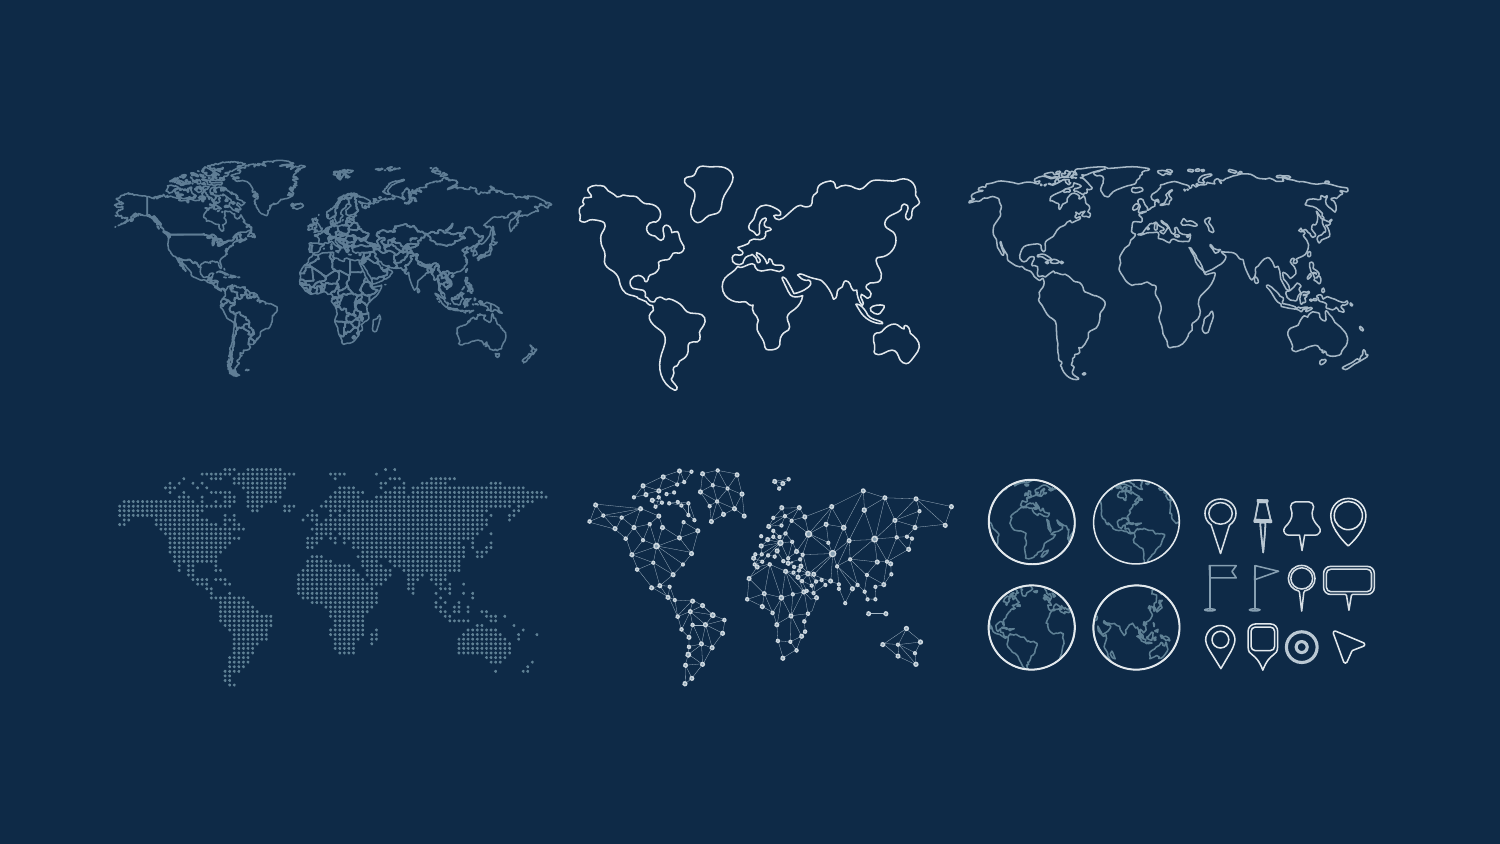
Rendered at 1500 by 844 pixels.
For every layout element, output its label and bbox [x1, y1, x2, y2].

text_box [720, 511, 727, 518]
text_box [480, 545, 488, 554]
text_box [246, 500, 259, 508]
text_box [182, 541, 190, 554]
text_box [324, 518, 332, 531]
text_box [168, 541, 176, 554]
text_box [159, 509, 167, 517]
text_box [306, 596, 314, 605]
text_box [338, 518, 346, 531]
text_box [411, 564, 424, 572]
text_box [649, 497, 655, 504]
text_box [246, 467, 259, 476]
text_box [439, 532, 447, 540]
text_box [338, 596, 346, 609]
text_box [783, 568, 789, 575]
text_box [246, 486, 259, 494]
text_box [237, 522, 245, 531]
text_box [416, 518, 424, 531]
text_box [675, 499, 684, 508]
text_box [489, 642, 502, 650]
text_box [448, 486, 456, 494]
text_box [471, 642, 479, 650]
text_box [117, 518, 126, 527]
text_box [136, 500, 144, 508]
text_box [191, 532, 199, 540]
text_box [892, 517, 898, 524]
text_box [489, 500, 502, 508]
text_box [798, 552, 805, 562]
text_box [228, 532, 236, 540]
text_box [439, 573, 447, 586]
text_box [223, 596, 236, 609]
text_box [448, 555, 456, 563]
text_box [269, 477, 277, 485]
text_box [402, 564, 410, 572]
text_box [402, 555, 410, 563]
text_box [361, 541, 369, 554]
text_box [370, 518, 378, 531]
text_box [361, 610, 369, 618]
text_box [512, 509, 521, 517]
text_box [338, 610, 346, 618]
text_box [333, 518, 337, 531]
text_box [246, 619, 259, 632]
text_box [503, 651, 511, 660]
text_box [338, 532, 346, 540]
text_box [338, 633, 346, 641]
text_box [159, 500, 167, 508]
text_box [471, 486, 479, 494]
text_box [361, 500, 369, 508]
text_box [370, 587, 378, 595]
text_box [805, 570, 817, 578]
text_box [214, 532, 222, 540]
text_box [347, 500, 355, 508]
text_box [338, 564, 346, 572]
text_box [347, 518, 355, 531]
text_box [676, 535, 683, 541]
text_box [315, 532, 323, 540]
text_box [306, 587, 314, 595]
text_box [370, 573, 378, 586]
text_box [503, 642, 511, 650]
text_box [205, 555, 213, 563]
text_box [880, 641, 886, 648]
text_box [150, 509, 158, 517]
text_box [228, 665, 236, 673]
text_box [379, 500, 392, 508]
text_box [416, 500, 424, 508]
text_box [448, 564, 456, 572]
text_box [315, 596, 323, 605]
text_box [402, 518, 410, 531]
text_box [315, 518, 323, 531]
text_box [347, 573, 355, 586]
text_box [117, 509, 126, 517]
text_box [370, 596, 378, 609]
text_box [823, 521, 829, 528]
text_box [223, 518, 227, 531]
text_box [439, 486, 447, 494]
text_box [324, 596, 332, 609]
text_box [471, 623, 479, 632]
text_box [315, 573, 323, 586]
text_box [324, 587, 332, 595]
text_box [799, 629, 808, 639]
text_box [150, 500, 158, 508]
text_box [260, 467, 268, 476]
text_box [370, 564, 378, 572]
text_box [214, 541, 222, 554]
text_box [260, 633, 268, 641]
text_box [676, 468, 683, 474]
text_box [361, 518, 369, 531]
text_box [306, 509, 314, 517]
text_box [480, 500, 488, 508]
text_box [777, 534, 784, 547]
text_box [434, 477, 447, 485]
text_box [402, 500, 410, 508]
text_box [471, 518, 479, 531]
text_box [379, 509, 392, 517]
text_box [191, 509, 199, 517]
text_box [347, 564, 355, 572]
text_box [228, 651, 236, 664]
text_box [127, 500, 135, 508]
text_box [466, 518, 470, 531]
text_box [237, 651, 245, 664]
text_box [260, 477, 268, 485]
text_box [347, 633, 355, 641]
text_box [269, 467, 277, 476]
text_box [191, 541, 199, 554]
text_box [406, 573, 410, 586]
text_box [402, 532, 410, 540]
text_box [836, 582, 842, 592]
text_box [246, 600, 255, 609]
text_box [411, 518, 415, 531]
text_box [168, 500, 176, 508]
text_box [347, 596, 355, 609]
text_box [200, 541, 204, 554]
text_box [370, 555, 378, 563]
text_box [379, 555, 392, 563]
text_box [306, 573, 314, 586]
text_box [370, 509, 378, 517]
text_box [849, 582, 860, 592]
text_box [457, 532, 465, 540]
text_box [884, 559, 894, 567]
text_box [136, 509, 144, 517]
text_box [361, 555, 369, 563]
text_box [393, 541, 401, 554]
text_box [356, 518, 360, 531]
text_box [379, 495, 392, 499]
text_box [434, 541, 447, 554]
text_box [260, 500, 268, 508]
text_box [448, 532, 456, 540]
text_box [906, 546, 912, 553]
text_box [480, 610, 488, 618]
text_box [191, 555, 199, 563]
text_box [228, 500, 236, 508]
text_box [338, 573, 346, 586]
text_box [425, 532, 433, 540]
text_box [214, 596, 222, 609]
text_box [177, 541, 181, 554]
text_box [425, 477, 433, 485]
text_box [356, 596, 369, 609]
text_box [828, 549, 837, 558]
text_box [347, 532, 355, 540]
text_box [214, 577, 222, 582]
text_box [393, 555, 401, 563]
text_box [338, 486, 346, 494]
text_box [402, 541, 410, 554]
text_box [752, 562, 760, 570]
text_box [356, 619, 360, 632]
text_box [503, 500, 511, 508]
text_box [182, 518, 190, 531]
text_box [746, 575, 752, 582]
text_box [457, 633, 465, 641]
text_box [480, 642, 488, 650]
text_box [653, 542, 660, 550]
text_box [361, 619, 365, 632]
text_box [159, 518, 167, 531]
text_box [708, 518, 714, 525]
text_box [471, 500, 479, 508]
text_box [168, 486, 176, 494]
text_box [246, 651, 255, 664]
text_box [772, 478, 778, 485]
text_box [457, 500, 465, 508]
text_box [457, 642, 465, 650]
text_box [416, 532, 424, 540]
text_box [361, 564, 369, 572]
text_box [191, 500, 199, 508]
text_box [480, 509, 488, 517]
text_box [439, 564, 447, 572]
text_box [237, 596, 245, 609]
text_box [512, 486, 525, 494]
text_box [689, 550, 695, 557]
text_box [168, 518, 176, 531]
text_box [631, 524, 637, 531]
text_box [315, 564, 323, 572]
text_box [448, 541, 456, 554]
text_box [324, 573, 332, 586]
text_box [305, 541, 314, 550]
text_box [296, 573, 300, 586]
text_box [370, 532, 378, 540]
text_box [237, 665, 245, 673]
text_box [182, 555, 190, 563]
text_box [434, 601, 443, 609]
text_box [228, 518, 236, 531]
text_box [689, 675, 695, 682]
text_box [393, 486, 401, 494]
text_box [347, 642, 355, 650]
text_box [801, 588, 809, 595]
text_box [439, 555, 447, 563]
text_box [379, 532, 392, 540]
text_box [448, 509, 456, 517]
text_box [269, 486, 277, 494]
text_box [338, 619, 346, 632]
text_box [361, 577, 369, 586]
text_box [333, 619, 337, 632]
text_box [324, 500, 332, 508]
text_box [223, 610, 236, 618]
text_box [347, 509, 355, 517]
text_box [370, 500, 378, 508]
text_box [117, 500, 126, 508]
text_box [237, 619, 245, 632]
text_box [489, 651, 502, 664]
text_box [246, 477, 259, 485]
text_box [811, 590, 820, 601]
text_box [379, 573, 392, 586]
text_box [168, 509, 176, 517]
text_box [489, 495, 502, 499]
text_box [411, 555, 424, 563]
text_box [379, 564, 392, 572]
text_box [315, 555, 323, 563]
text_box [338, 509, 346, 517]
text_box [370, 633, 378, 641]
text_box [480, 486, 488, 494]
text_box [306, 555, 314, 563]
text_box [457, 555, 465, 563]
text_box [347, 610, 355, 618]
text_box [700, 602, 706, 609]
text_box [425, 518, 433, 531]
text_box [709, 612, 716, 619]
text_box [809, 577, 834, 588]
text_box [448, 518, 456, 531]
text_box [324, 532, 332, 540]
text_box [338, 500, 346, 508]
text_box [489, 633, 502, 641]
text_box [205, 532, 213, 540]
text_box [182, 532, 190, 540]
text_box [439, 518, 447, 531]
text_box [246, 642, 259, 650]
text_box [457, 518, 465, 531]
text_box [191, 518, 199, 531]
text_box [379, 518, 392, 531]
text_box [781, 556, 805, 584]
text_box [439, 509, 447, 517]
text_box [489, 481, 502, 485]
text_box [457, 509, 465, 517]
text_box [237, 610, 245, 618]
text_box [438, 610, 447, 618]
text_box [772, 548, 780, 559]
text_box [200, 518, 204, 531]
text_box [871, 535, 879, 543]
text_box [411, 541, 424, 554]
text_box [416, 486, 424, 494]
text_box [182, 509, 190, 517]
text_box [393, 518, 401, 531]
text_box [439, 500, 447, 508]
text_box [182, 500, 190, 508]
text_box [904, 534, 915, 541]
text_box [794, 548, 800, 555]
text_box [379, 541, 392, 554]
text_box [237, 642, 245, 650]
text_box [416, 509, 424, 517]
text_box [656, 495, 665, 505]
text_box [168, 532, 176, 540]
text_box [237, 633, 245, 641]
text_box [205, 518, 213, 531]
text_box [260, 619, 268, 632]
text_box [228, 674, 236, 687]
text_box [731, 506, 738, 512]
text_box [246, 633, 259, 641]
text_box [228, 467, 236, 476]
text_box [393, 509, 401, 517]
text_box [333, 573, 337, 586]
text_box [840, 524, 847, 531]
text_box [503, 486, 511, 494]
text_box [659, 524, 666, 531]
text_box [214, 500, 222, 508]
text_box [301, 573, 305, 586]
text_box [223, 541, 232, 550]
text_box [205, 541, 213, 554]
text_box [489, 486, 502, 494]
text_box [361, 509, 369, 517]
text_box [425, 500, 433, 508]
text_box [237, 477, 245, 485]
text_box [338, 642, 346, 650]
text_box [903, 625, 910, 632]
text_box [393, 532, 401, 540]
text_box [471, 633, 479, 641]
text_box [942, 522, 948, 529]
text_box [480, 518, 488, 531]
text_box [685, 651, 692, 658]
text_box [205, 587, 213, 595]
text_box [751, 552, 758, 561]
text_box [777, 480, 786, 491]
text_box [306, 564, 314, 572]
text_box [665, 594, 671, 601]
text_box [805, 530, 813, 538]
text_box [471, 532, 479, 540]
text_box [480, 651, 488, 660]
text_box [471, 509, 479, 517]
text_box [370, 541, 378, 554]
text_box [214, 522, 222, 531]
text_box [778, 594, 785, 601]
text_box [457, 486, 465, 494]
text_box [702, 622, 709, 628]
text_box [425, 564, 433, 572]
text_box [516, 633, 521, 641]
text_box [191, 573, 199, 586]
text_box [512, 495, 525, 499]
text_box [347, 619, 355, 632]
text_box [917, 639, 924, 645]
text_box [361, 532, 369, 540]
text_box [434, 573, 438, 586]
text_box [177, 518, 181, 531]
text_box [512, 500, 525, 508]
text_box [127, 509, 135, 517]
text_box [425, 555, 433, 563]
text_box [912, 524, 918, 531]
text_box [228, 619, 236, 632]
text_box [411, 573, 424, 586]
text_box [480, 623, 488, 632]
text_box [457, 541, 465, 554]
text_box [315, 587, 323, 595]
text_box [347, 486, 355, 494]
text_box [402, 509, 410, 517]
text_box [214, 564, 222, 572]
text_box [393, 500, 401, 508]
text_box [425, 509, 433, 517]
text_box [324, 564, 332, 572]
text_box [765, 523, 776, 543]
text_box [338, 587, 346, 595]
text_box [480, 633, 488, 641]
text_box [260, 486, 268, 494]
text_box [425, 541, 433, 554]
text_box [361, 587, 369, 595]
text_box [333, 596, 337, 609]
text_box [246, 610, 259, 618]
text_box [246, 495, 259, 499]
text_box [448, 500, 456, 508]
text_box [434, 518, 438, 531]
text_box [425, 486, 433, 494]
text_box [347, 587, 355, 595]
text_box [356, 573, 360, 586]
